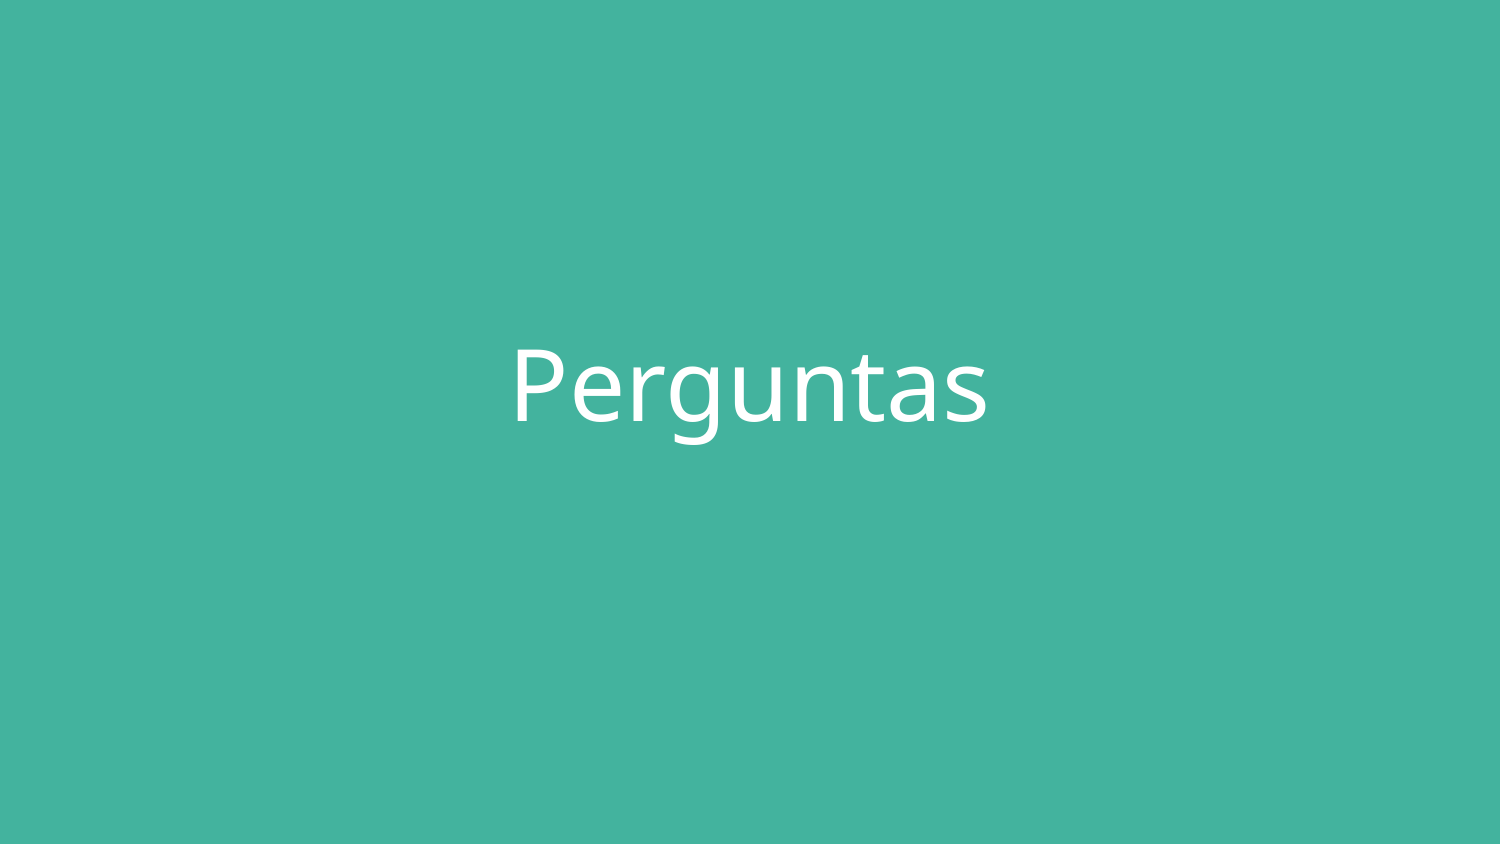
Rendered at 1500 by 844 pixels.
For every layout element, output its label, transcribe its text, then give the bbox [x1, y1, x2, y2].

title Perguntas [83, 233, 1417, 529]
